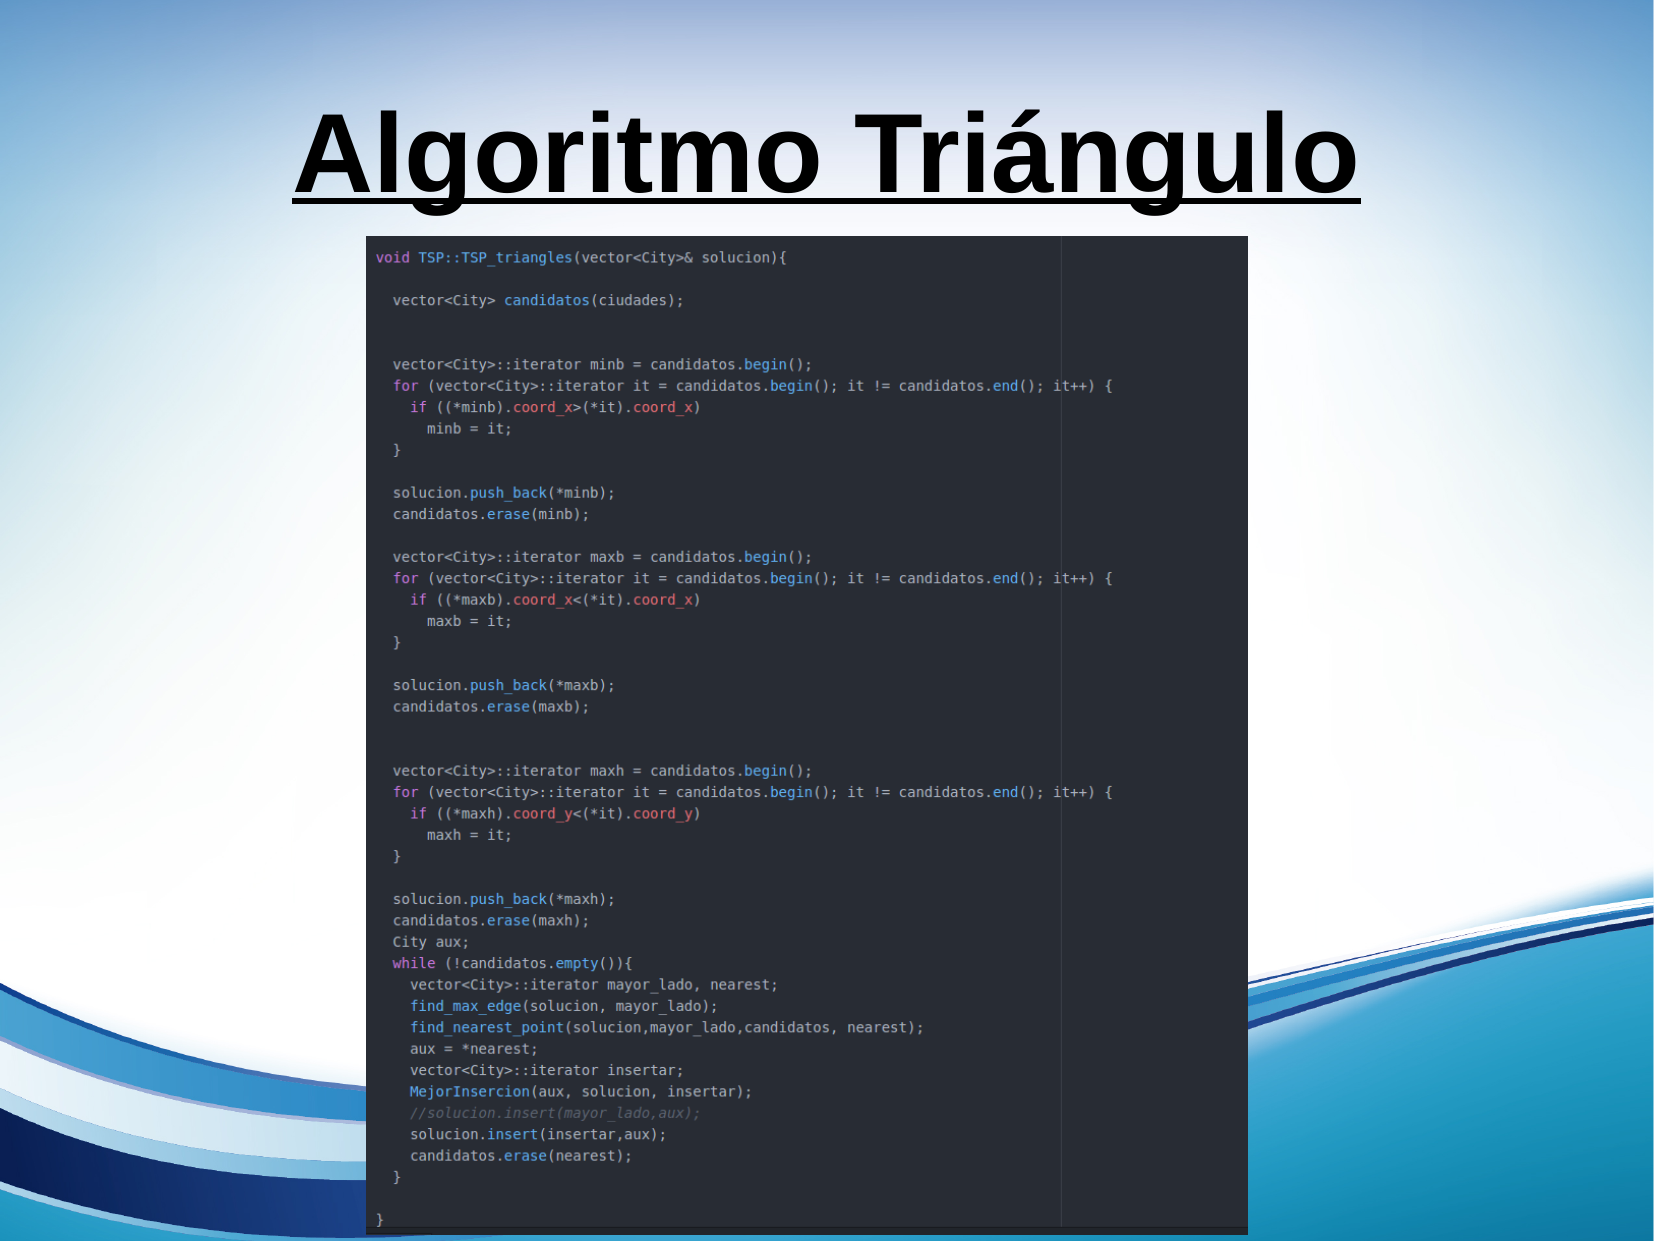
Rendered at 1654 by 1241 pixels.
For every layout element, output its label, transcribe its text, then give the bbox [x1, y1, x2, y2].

title Algoritmo Triángulo [82, 49, 1571, 257]
picture [0, 0, 1654, 1241]
